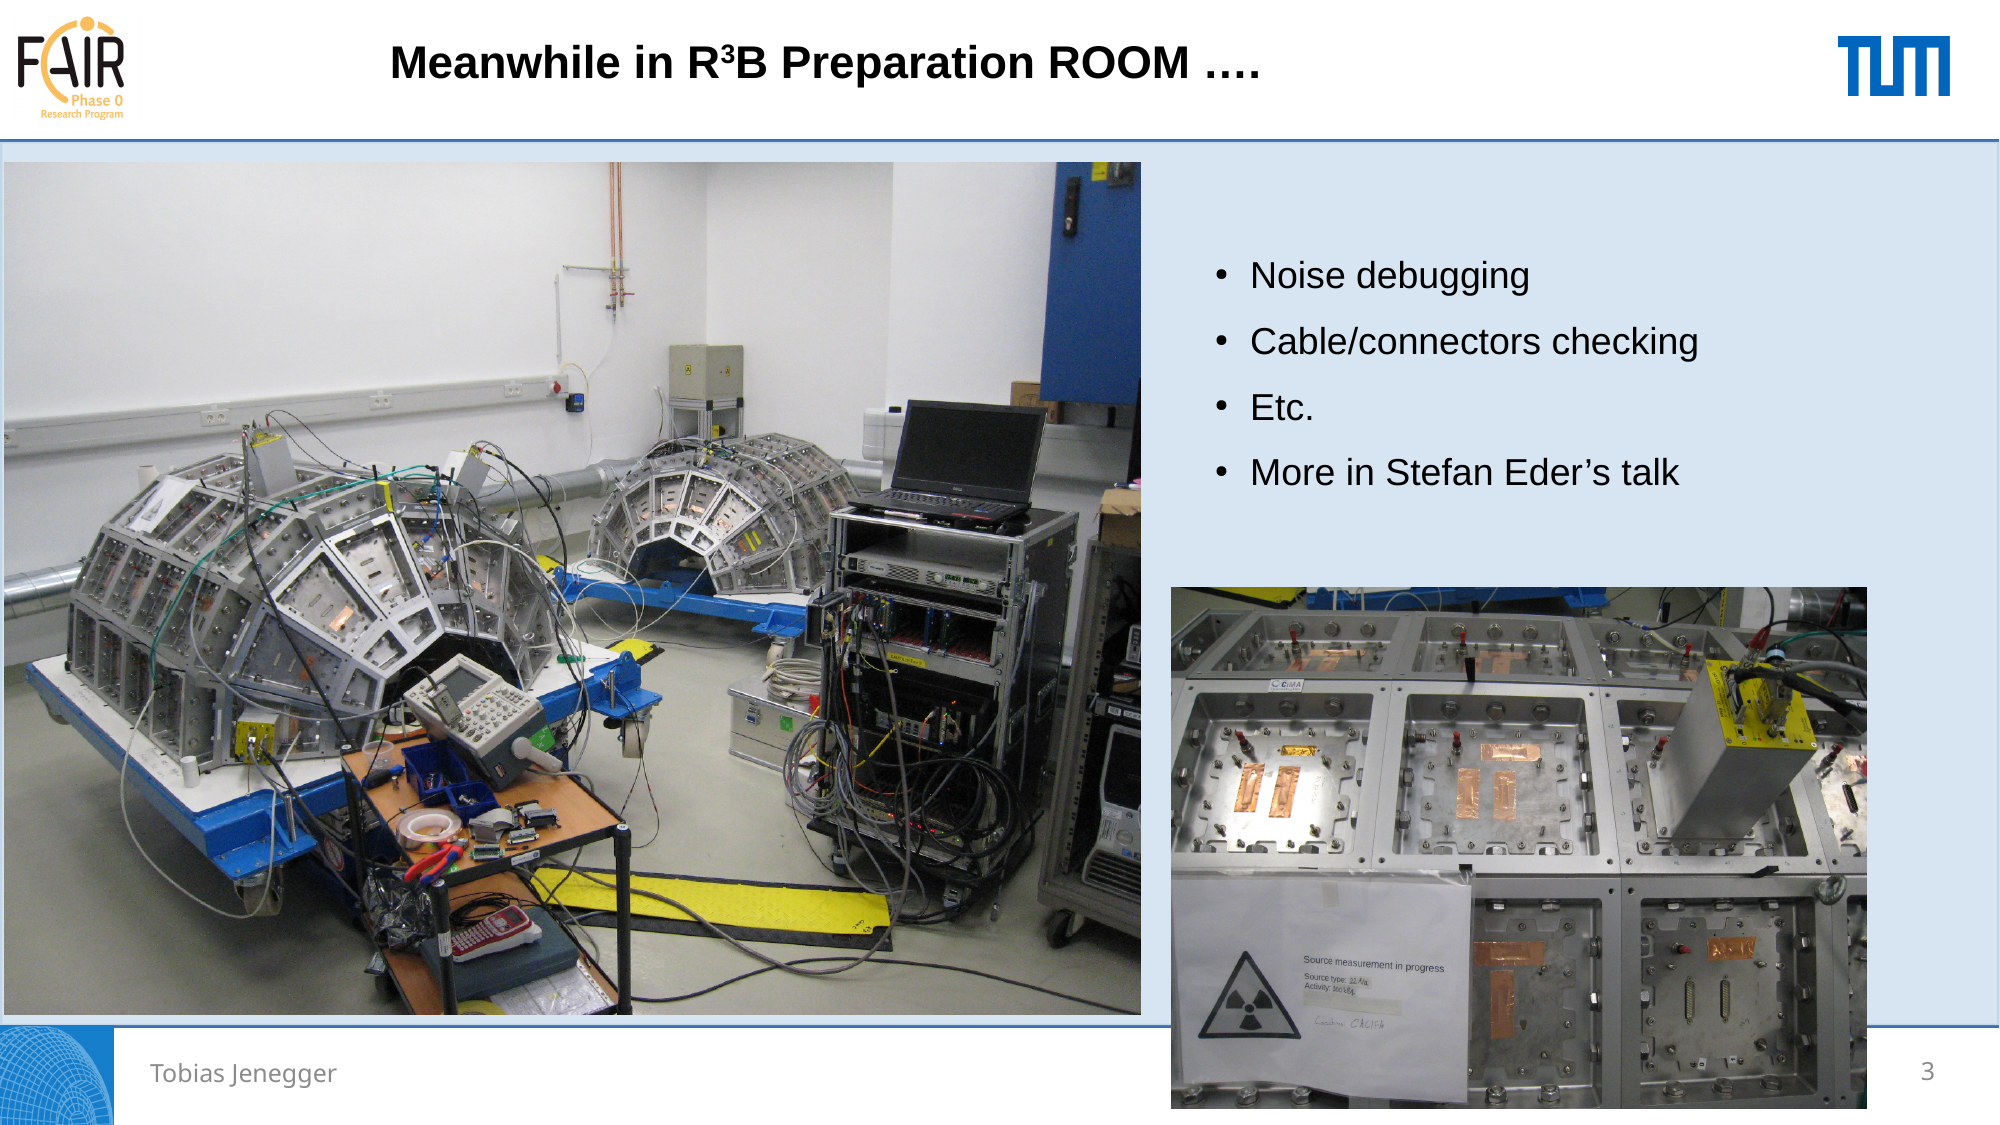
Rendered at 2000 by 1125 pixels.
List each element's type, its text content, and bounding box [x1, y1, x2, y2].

picture [4, 162, 1141, 1015]
text_box Noise debugging Cable/connectors checking Etc. More in Stefan Eder’s talk [1200, 247, 1966, 555]
picture [1171, 587, 1867, 1110]
picture [1838, 36, 1950, 96]
text_box Meanwhile in R3B Preparation ROOM …. [375, 29, 1711, 97]
picture [0, 1025, 114, 1125]
picture [15, 15, 142, 120]
